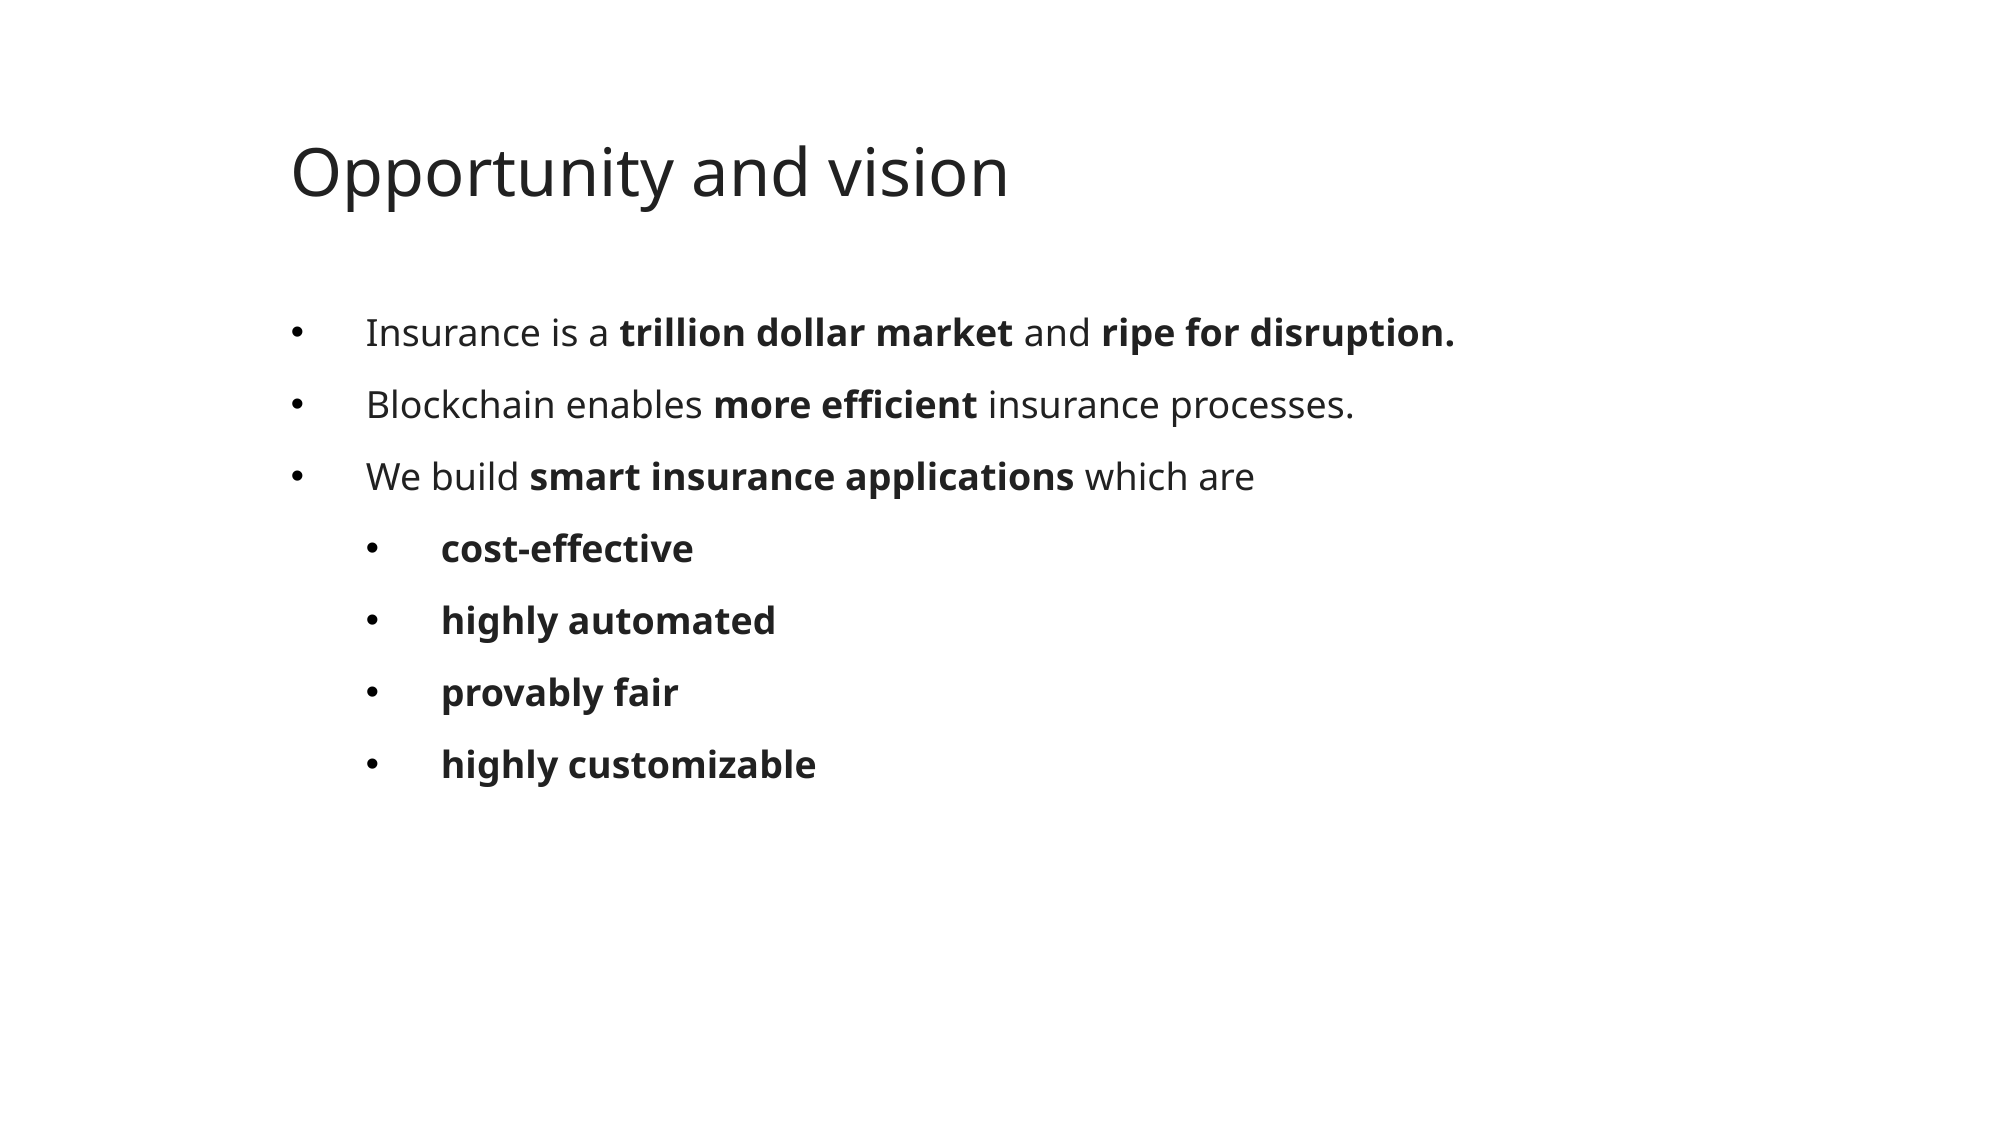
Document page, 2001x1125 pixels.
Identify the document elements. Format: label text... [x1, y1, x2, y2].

text_box Opportunity and vision Insurance is a trillion dollar market and ripe for disruption. Blockchain enables more efficient insurance processes. We build smart insurance applications which are cost-effective highly automated provably fair highly customizable [275, 122, 1762, 875]
